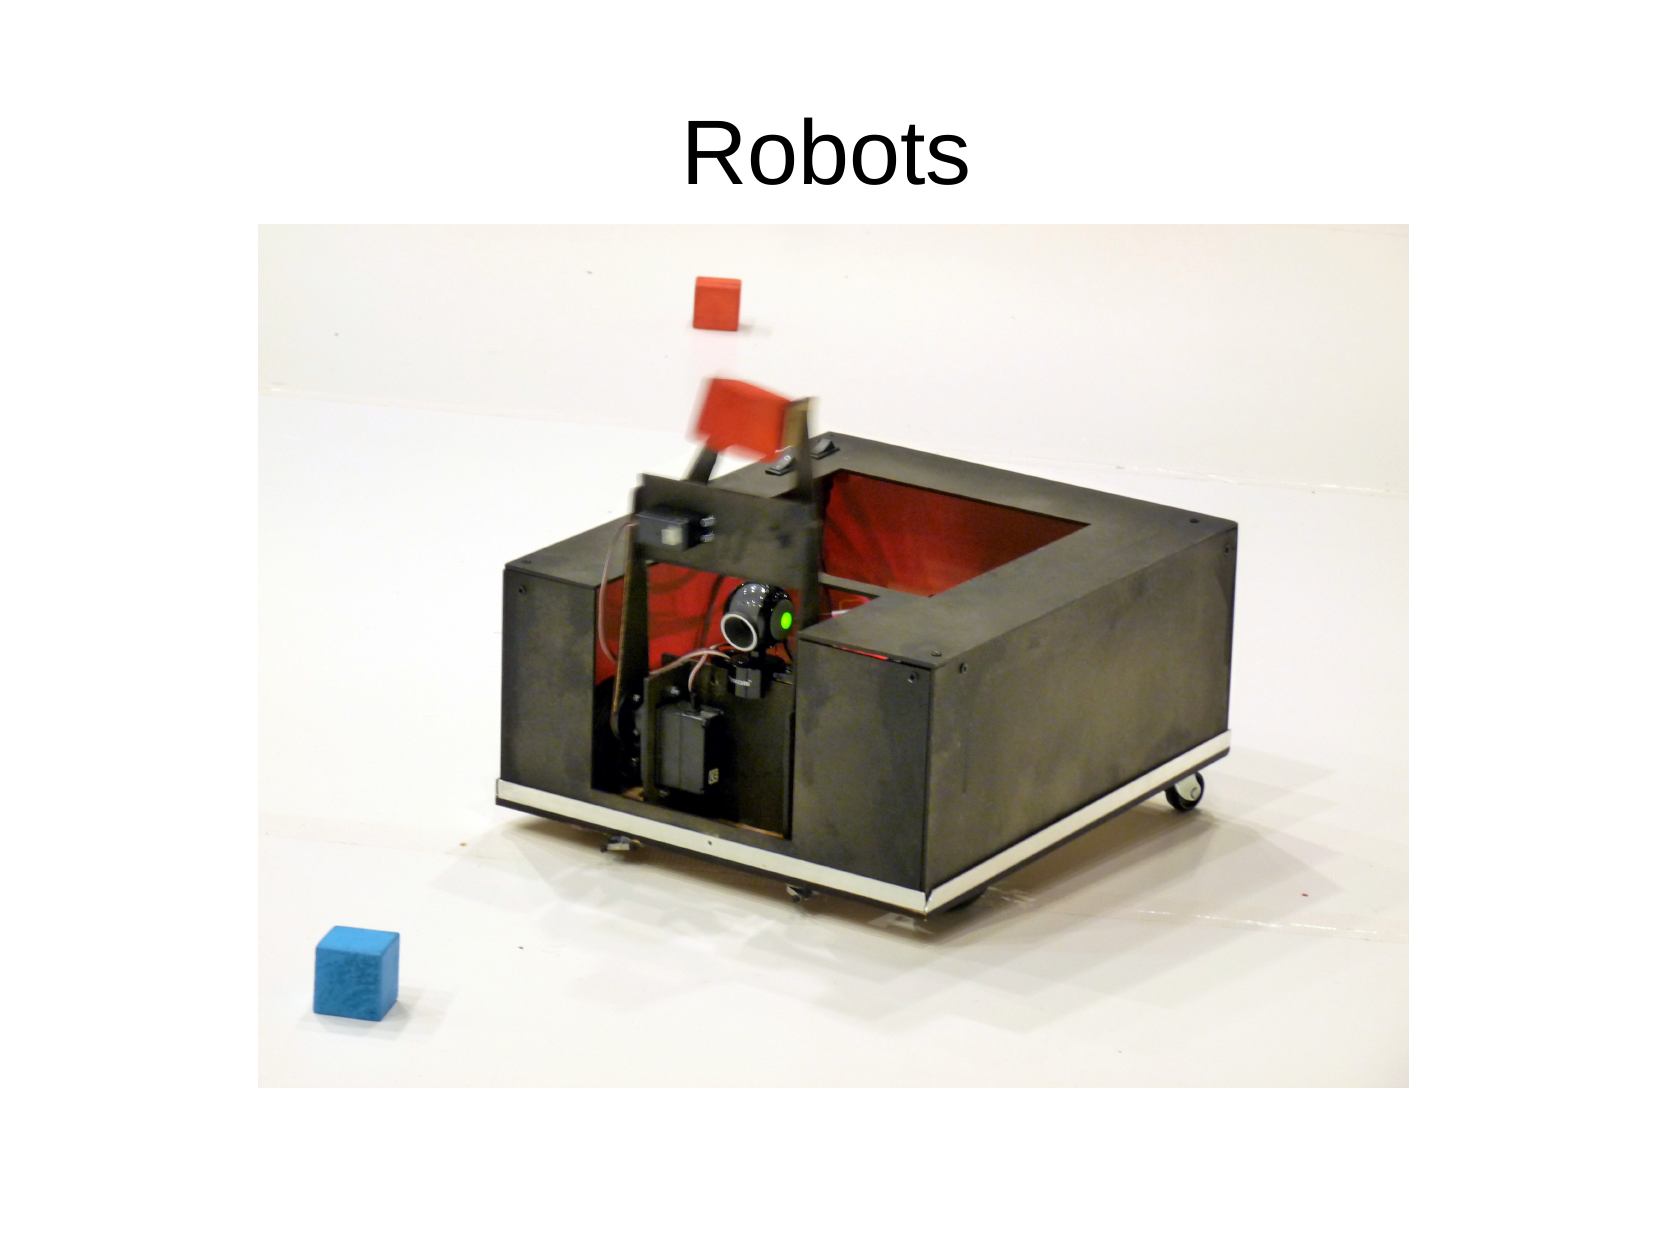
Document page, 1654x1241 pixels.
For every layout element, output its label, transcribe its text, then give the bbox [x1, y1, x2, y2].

title Robots [82, 56, 1571, 250]
picture [258, 224, 1409, 1088]
